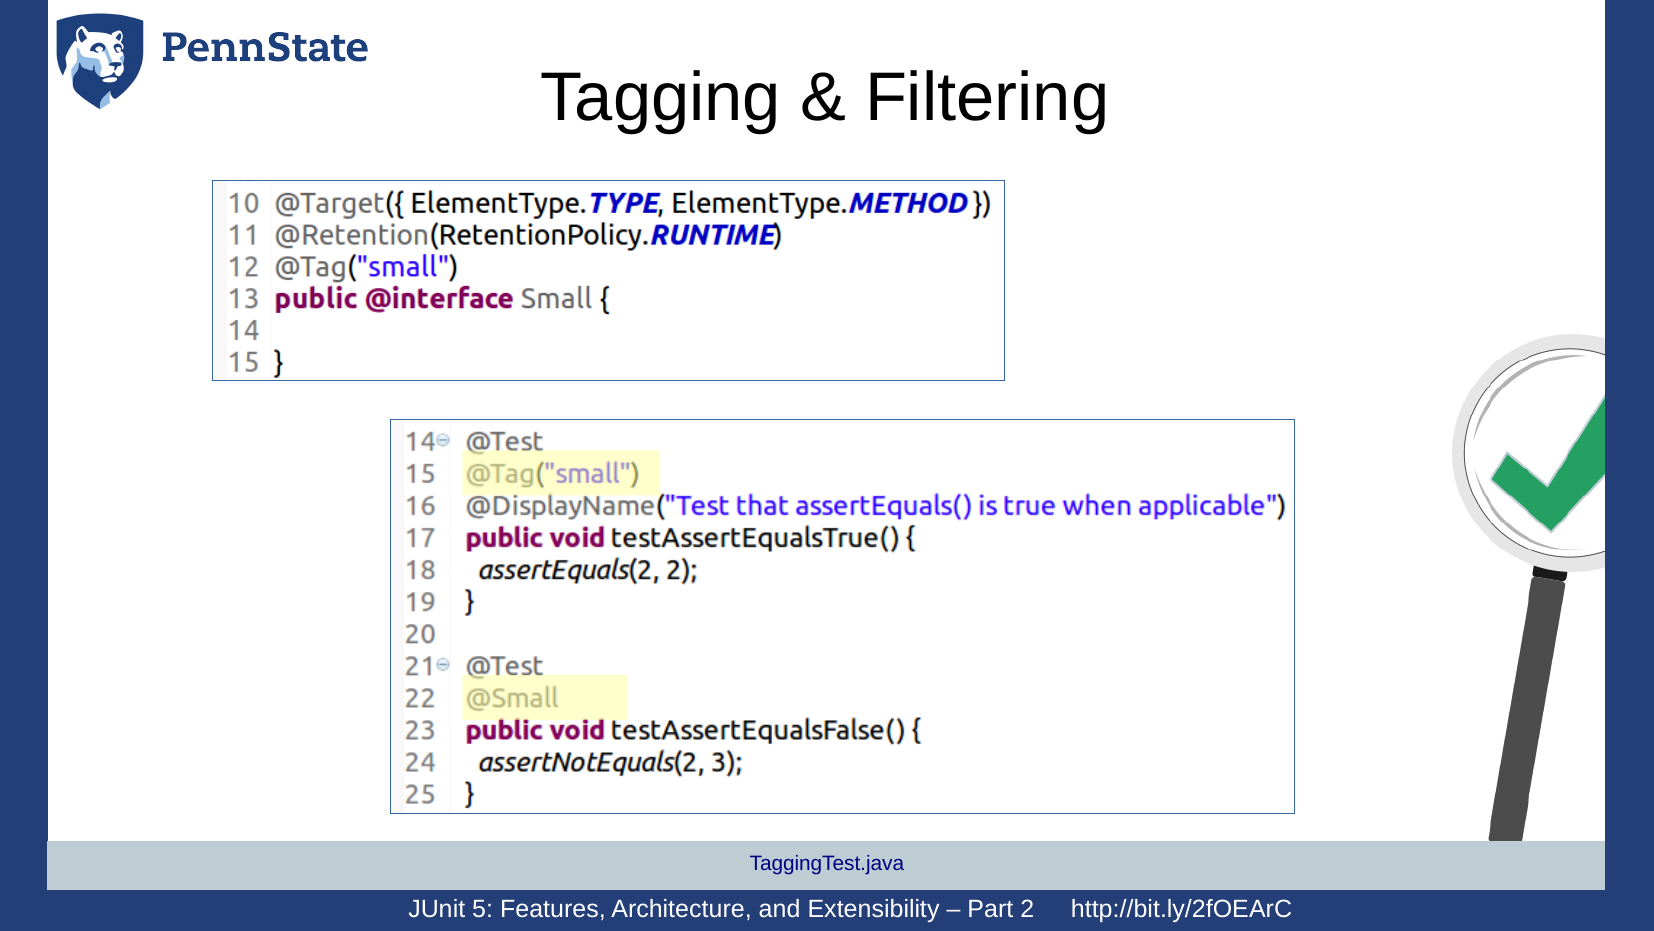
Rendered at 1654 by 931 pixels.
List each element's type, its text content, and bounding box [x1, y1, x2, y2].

text_box [462, 450, 661, 496]
picture [390, 419, 1295, 814]
title Tagging & Filtering [60, 19, 1591, 175]
title TaggingTest.java [162, 816, 1492, 910]
text_box [462, 674, 628, 720]
picture [1452, 334, 1605, 841]
picture [48, 0, 411, 152]
picture [212, 180, 1005, 381]
